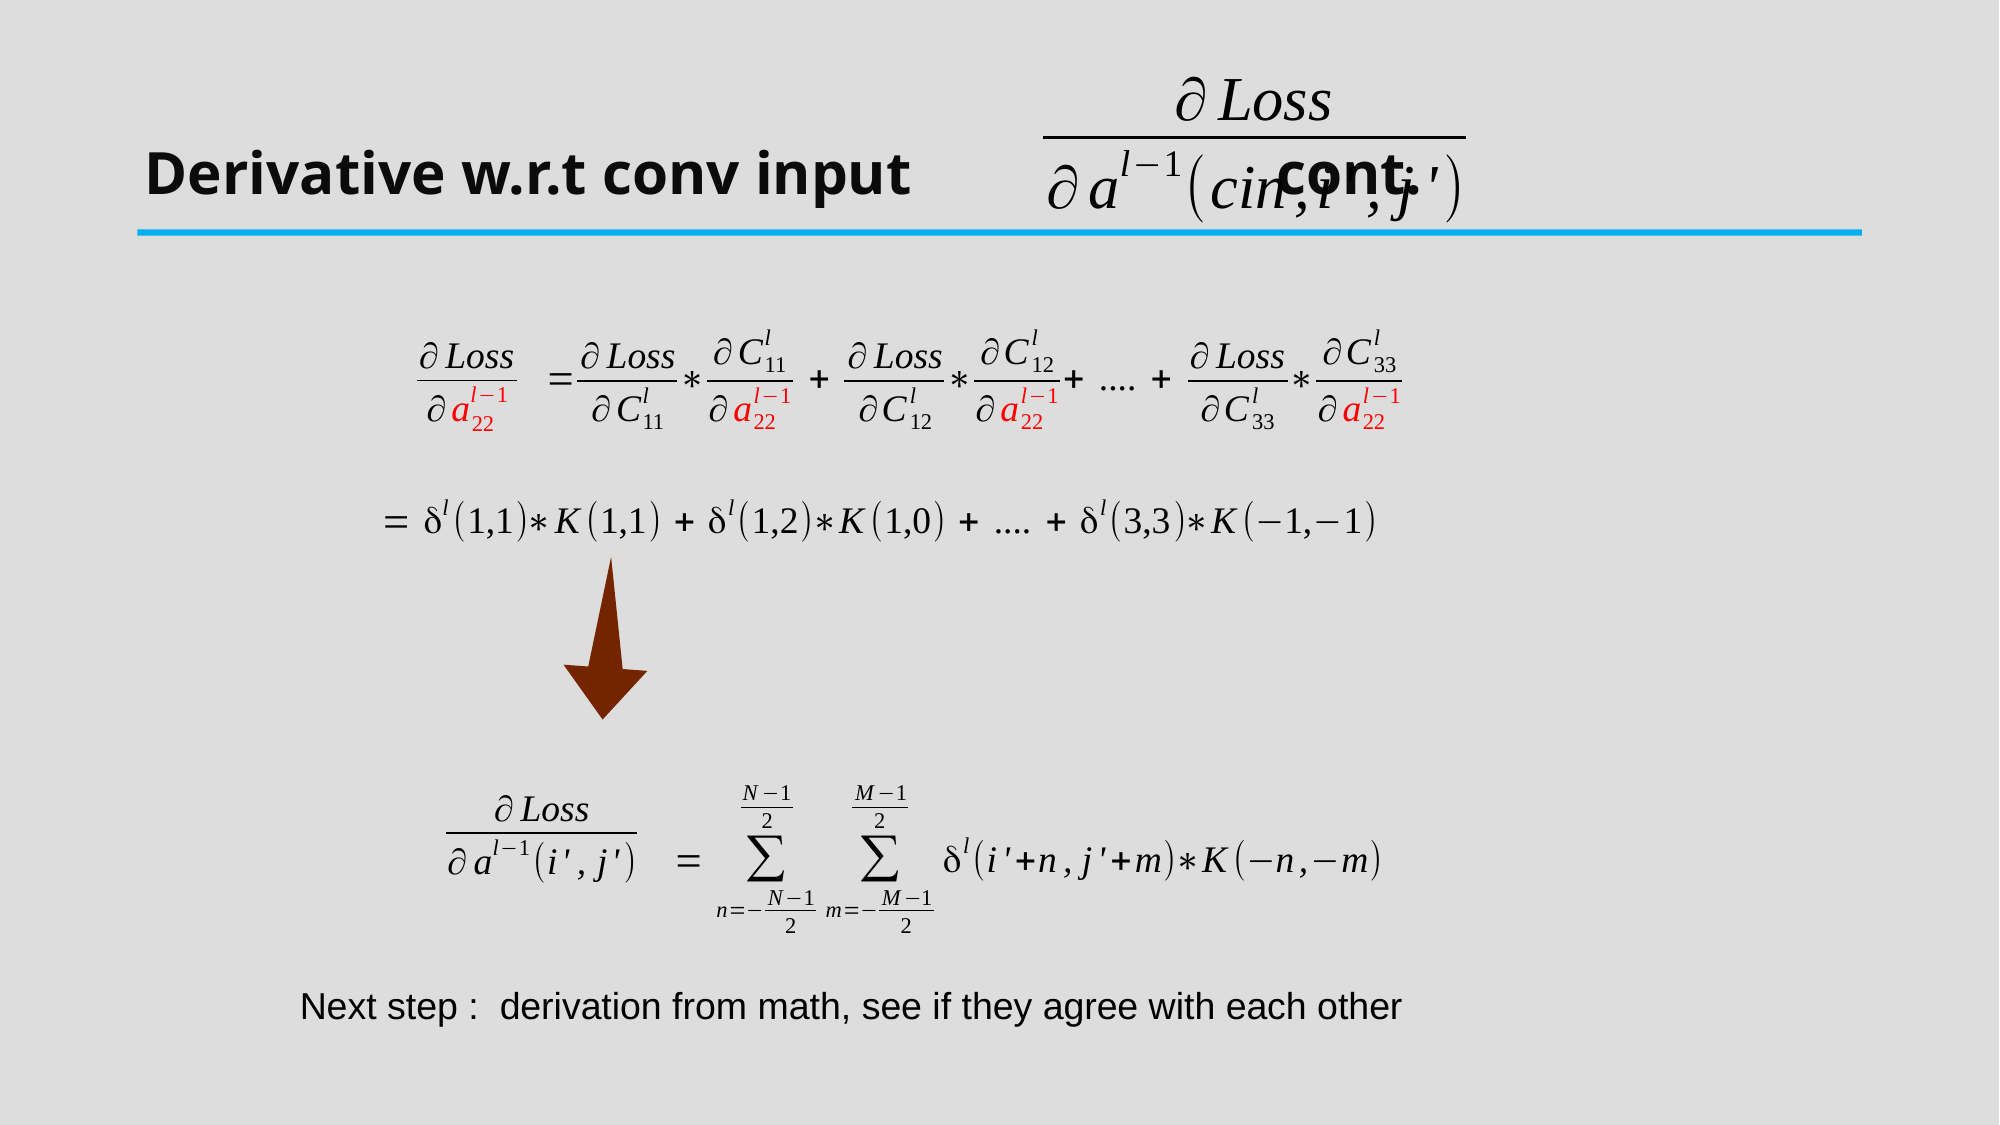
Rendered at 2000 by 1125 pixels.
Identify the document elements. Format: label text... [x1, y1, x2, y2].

chart [534, 325, 1411, 436]
chart [437, 788, 646, 886]
title Derivative w.r.t conv input cont. [137, 108, 1863, 233]
chart [367, 495, 1383, 545]
chart [660, 780, 1389, 938]
picture [560, 553, 654, 723]
chart [409, 335, 526, 436]
chart [1033, 64, 1475, 226]
text_box Next step : derivation from math, see if they agree with each other [285, 978, 1441, 1036]
